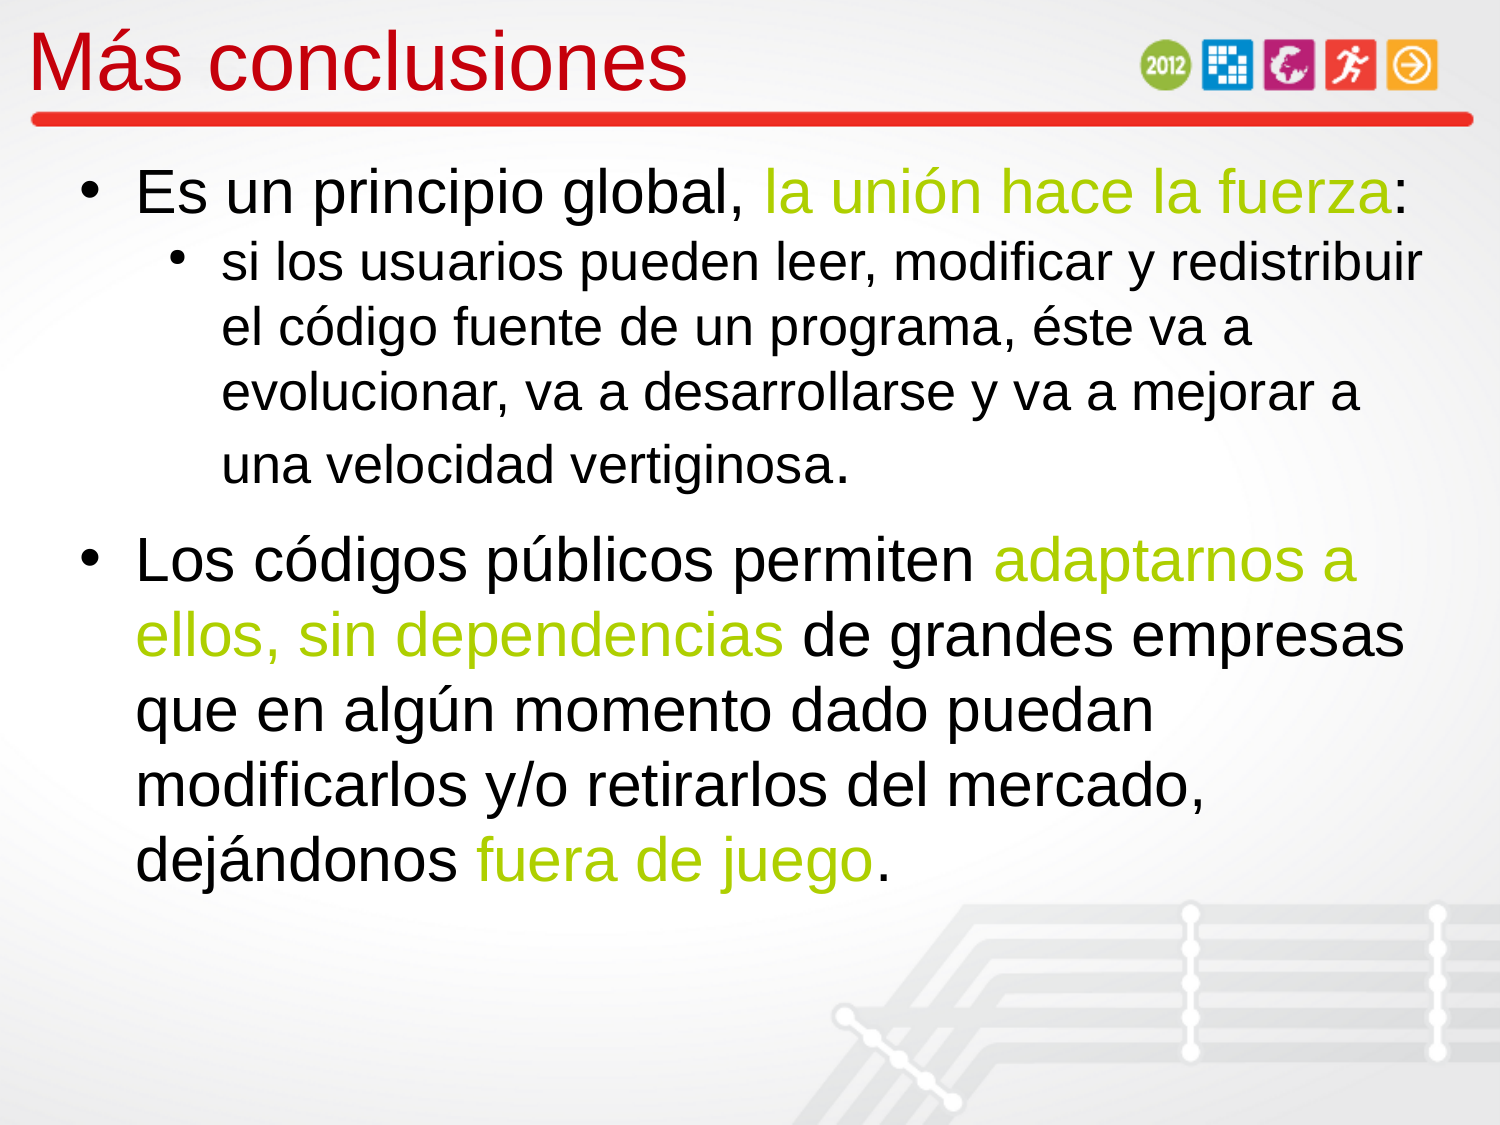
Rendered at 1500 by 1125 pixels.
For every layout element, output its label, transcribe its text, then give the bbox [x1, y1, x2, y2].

picture [0, 0, 1500, 1125]
title Más conclusiones [12, 0, 976, 121]
list Es un principio global, la unión hace la fuerza: si los usuarios pueden leer, modificar y redistribuir el código fuente de un programa, éste va a evolucionar, va a desarrollarse y va a mejorar a una velocidad vertiginosa. Los códigos públicos permiten adaptarnos a ellos, sin dependencias de grandes empresas que en algún momento dado puedan modificarlos y/o retirarlos del mercado, dejándonos fuera de juego. [64, 136, 1465, 938]
